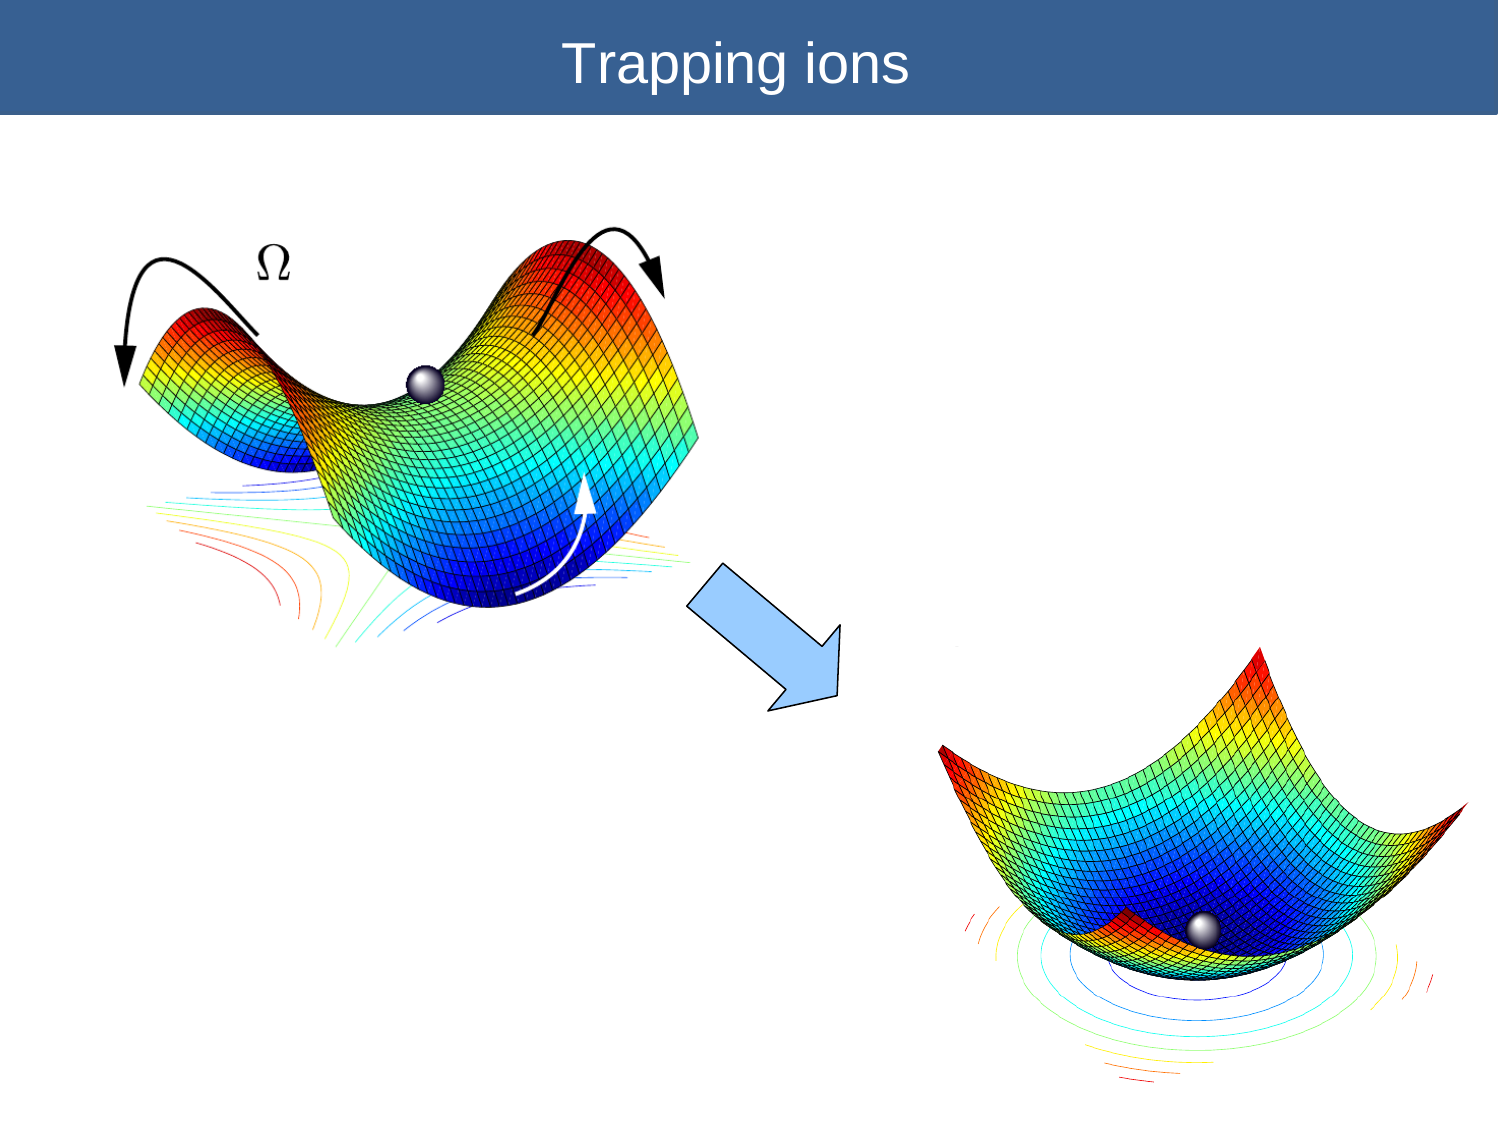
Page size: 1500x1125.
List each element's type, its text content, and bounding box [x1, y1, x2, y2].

text_box [686, 563, 841, 711]
picture [918, 646, 1480, 1096]
text_box Trapping ions [173, 18, 1299, 104]
picture [108, 221, 725, 672]
